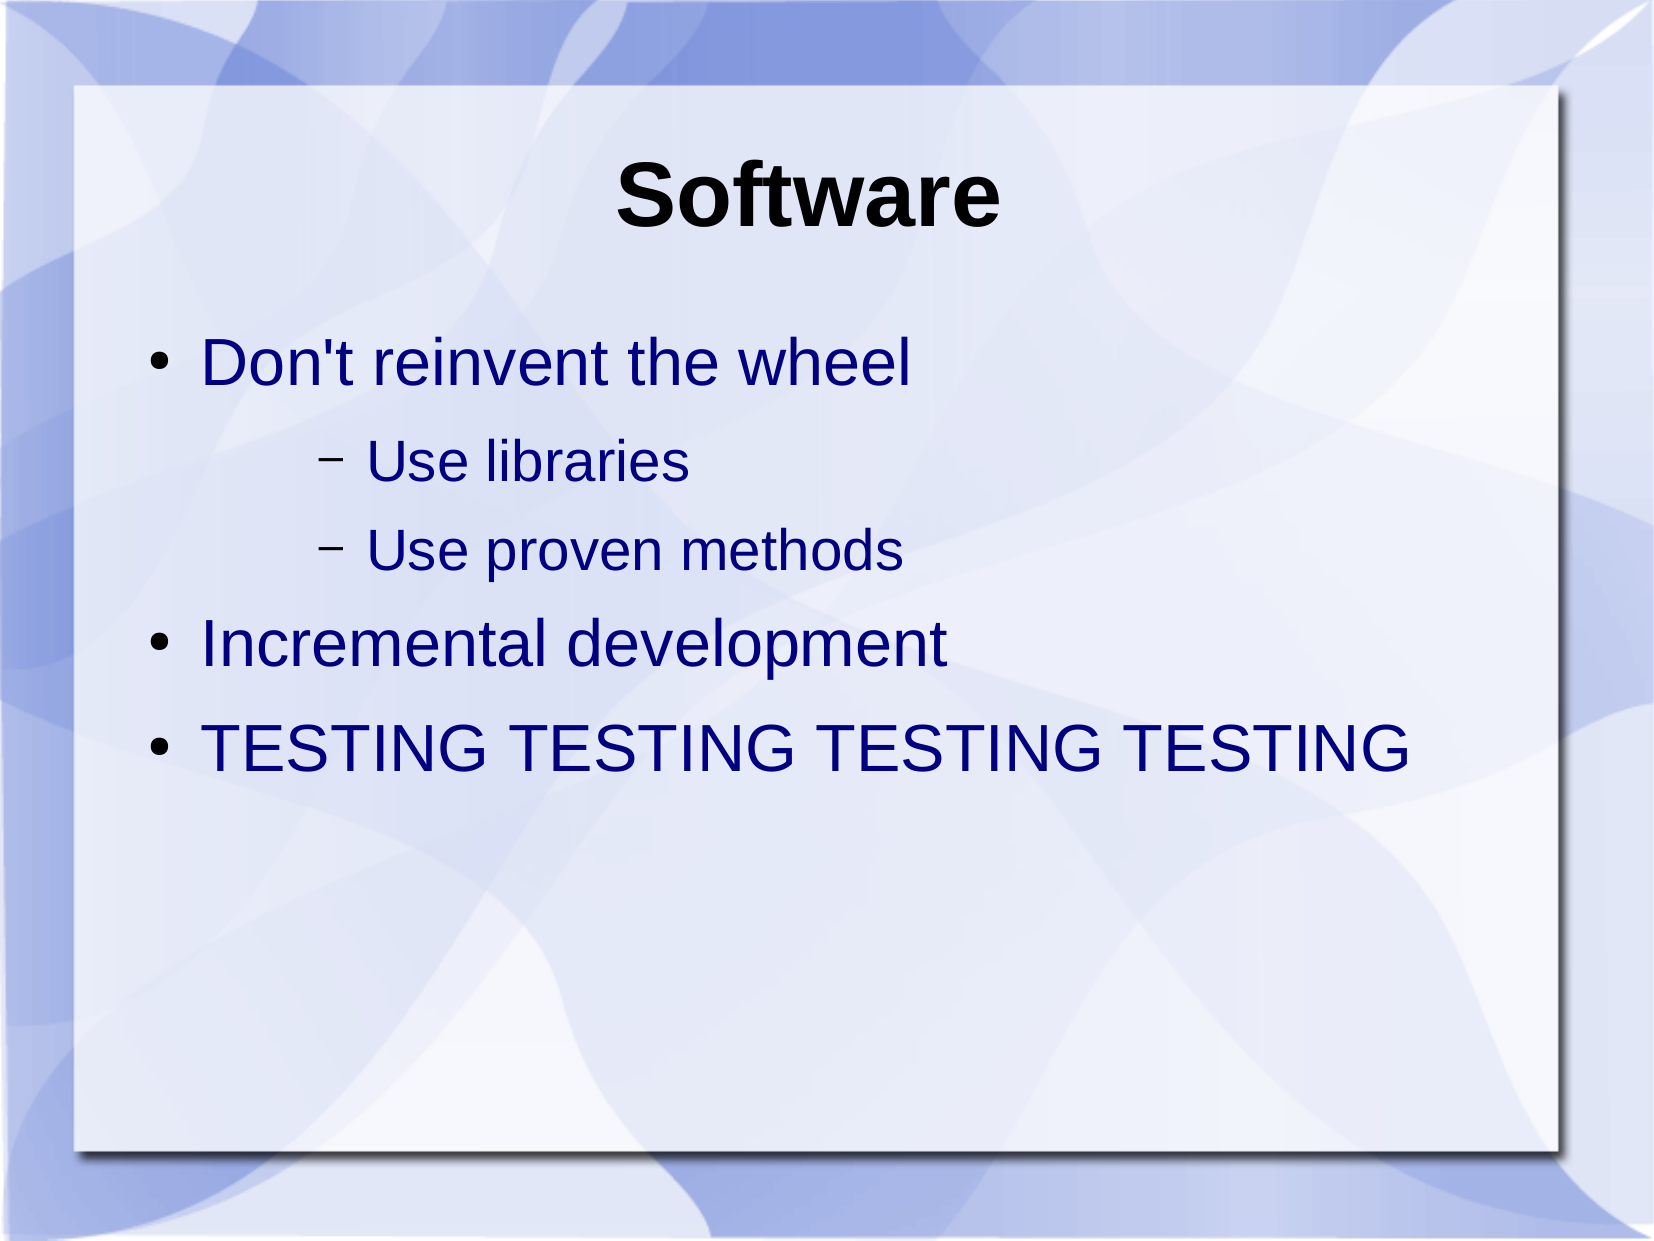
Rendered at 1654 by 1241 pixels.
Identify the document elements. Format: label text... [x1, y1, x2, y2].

list Don't reinvent the wheel Use libraries Use proven methods Incremental development TESTING TESTING TESTING TESTING [129, 324, 1489, 960]
picture [0, 0, 1654, 1241]
title Software [82, 98, 1536, 291]
